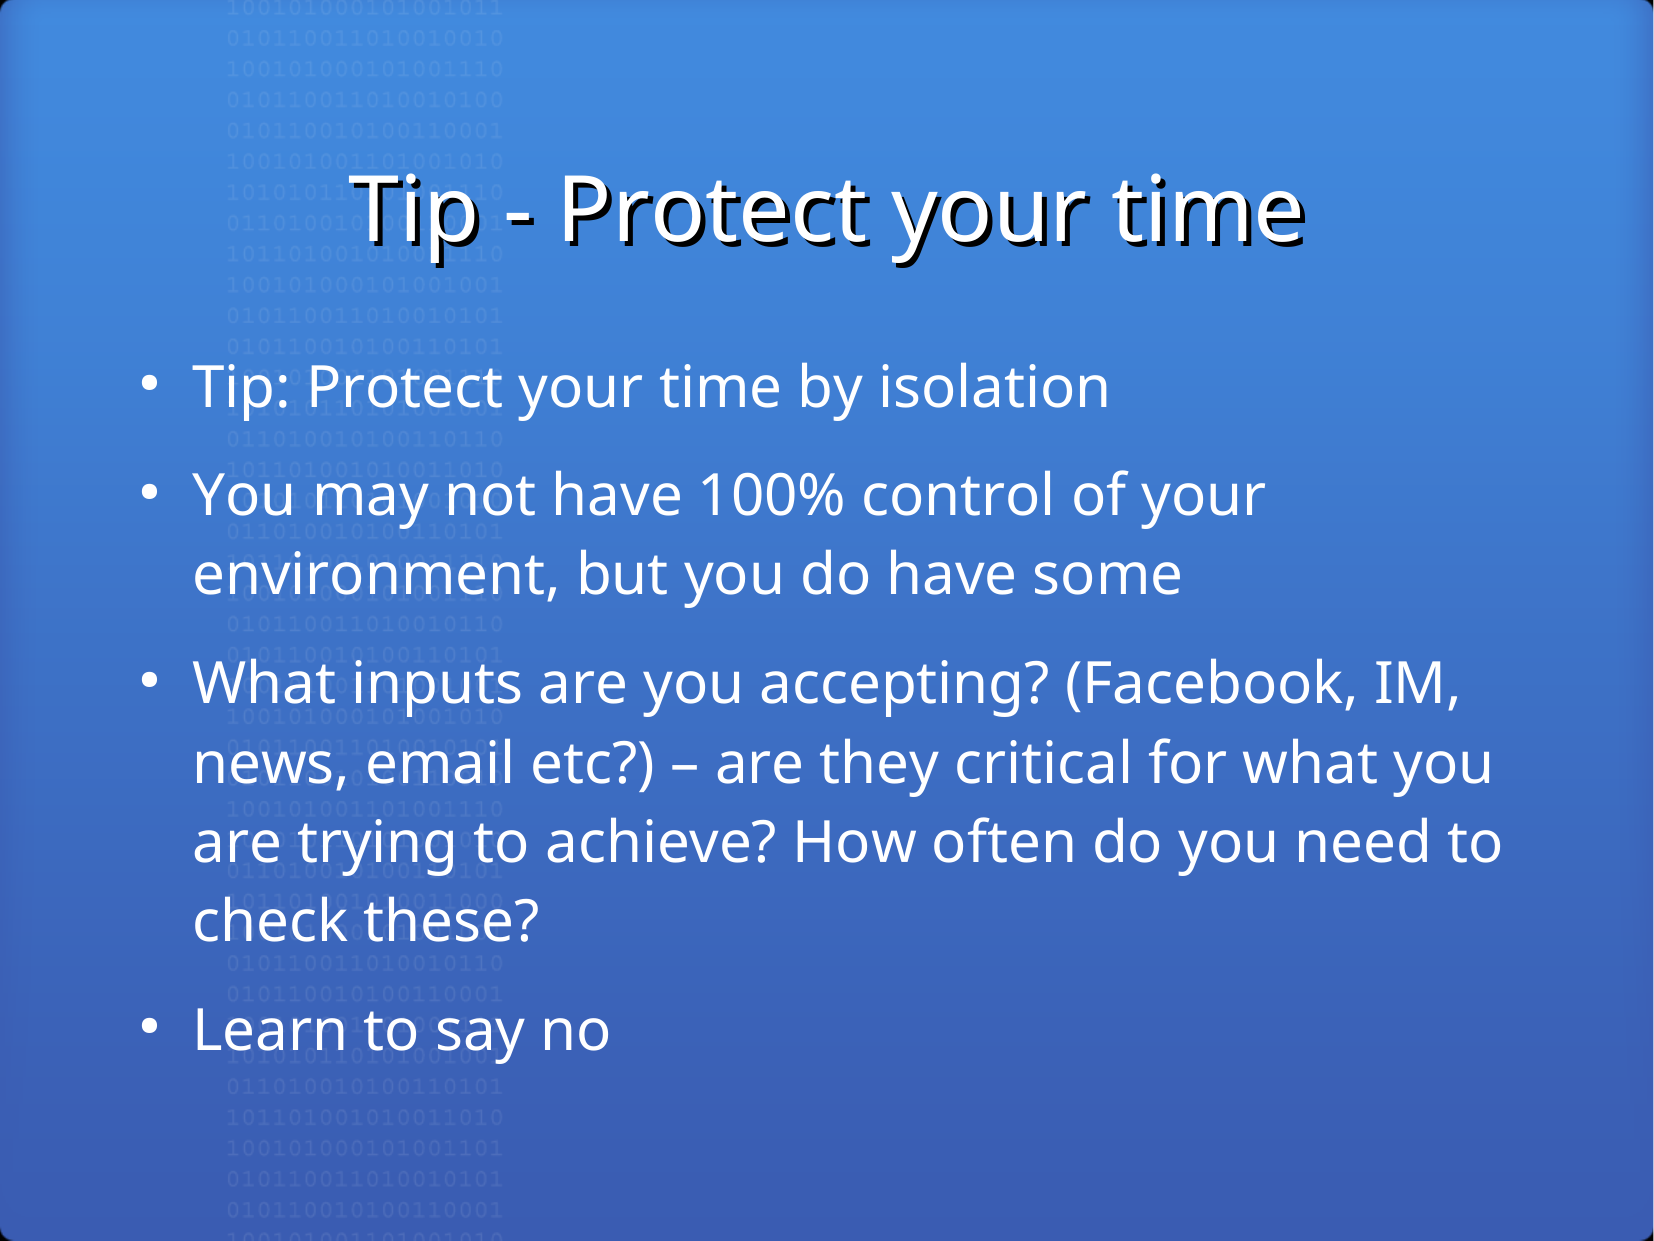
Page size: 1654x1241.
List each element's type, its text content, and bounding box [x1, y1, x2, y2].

list Tip: Protect your time by isolation You may not have 100% control of your environment, but you do have some What inputs are you accepting? (Facebook, IM, news, email etc?) – are they critical for what you are trying to achieve? How often do you need to check these? Learn to say no [121, 344, 1534, 1127]
picture [0, 0, 1654, 1241]
title Tip - Protect your time [121, 102, 1534, 310]
